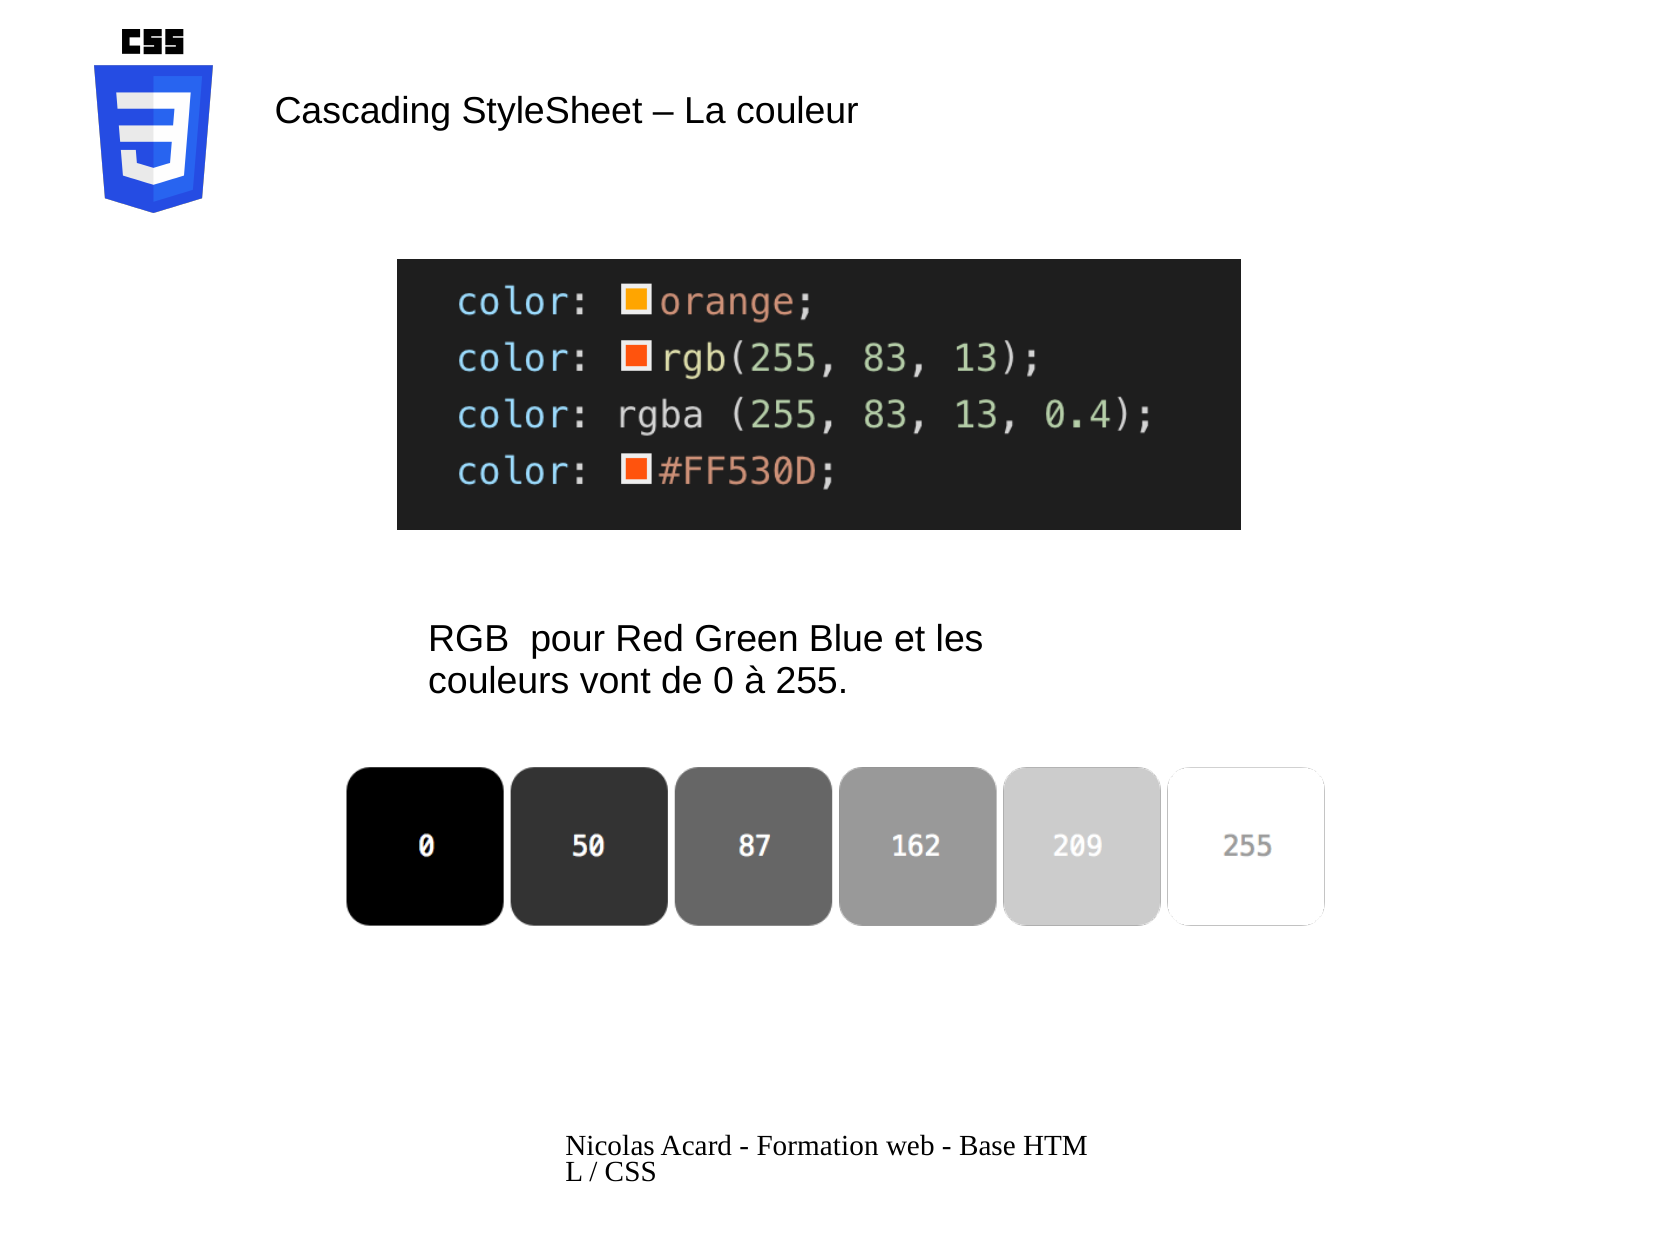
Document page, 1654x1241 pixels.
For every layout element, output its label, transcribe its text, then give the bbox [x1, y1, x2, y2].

text_box RGB pour Red Green Blue et les couleurs vont de 0 à 255. [413, 609, 1063, 709]
picture [397, 259, 1241, 530]
text_box Cascading StyleSheet – La couleur [259, 82, 1193, 140]
picture [94, 29, 213, 213]
picture [329, 759, 1340, 934]
